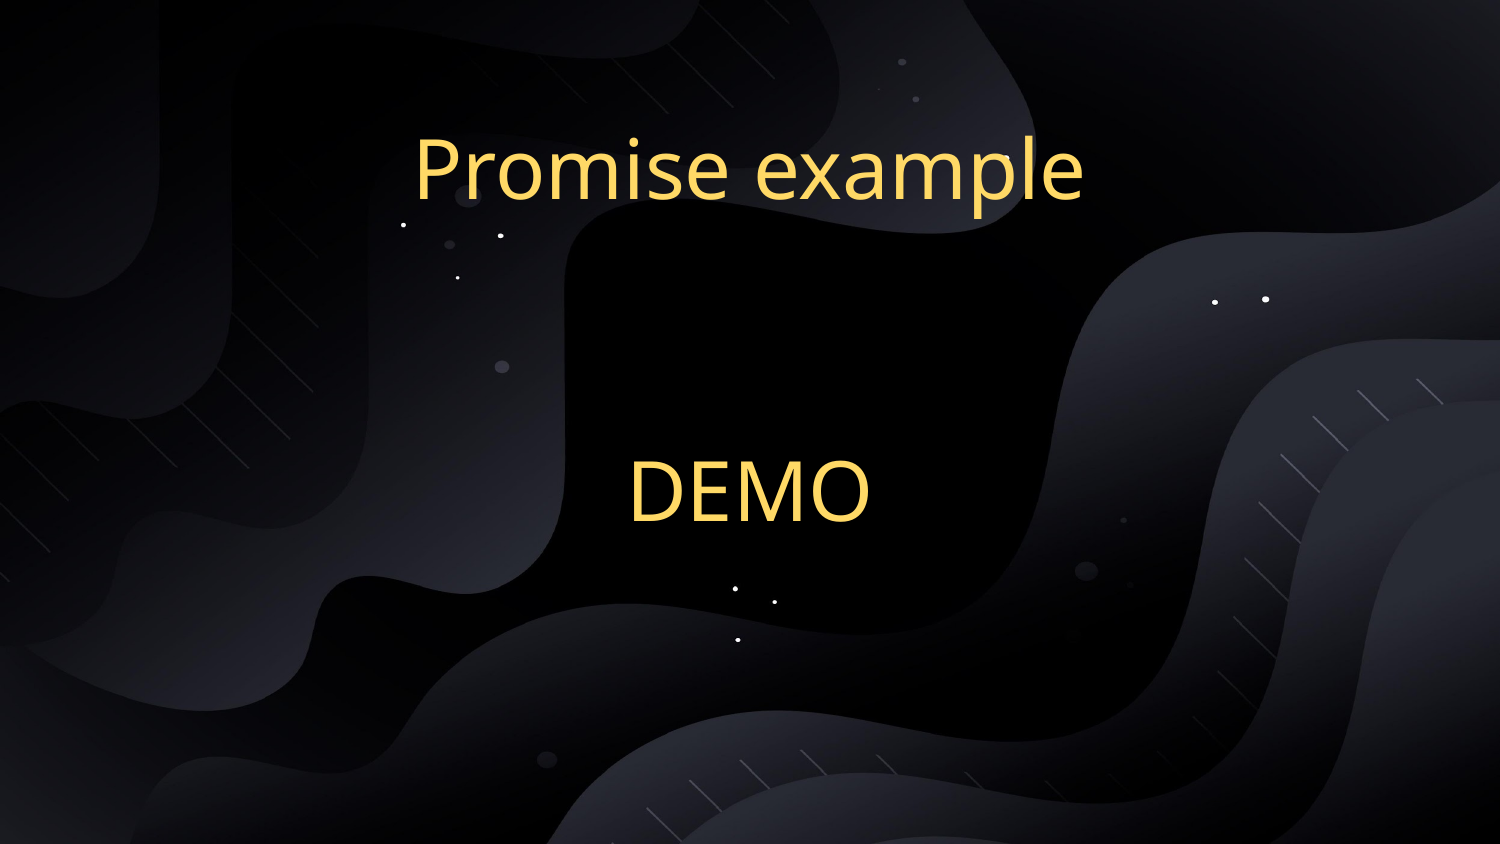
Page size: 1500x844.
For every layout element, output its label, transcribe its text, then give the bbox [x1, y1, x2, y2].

list DEMO [534, 431, 966, 531]
picture [0, 0, 1500, 844]
title Promise example [267, 63, 1233, 270]
